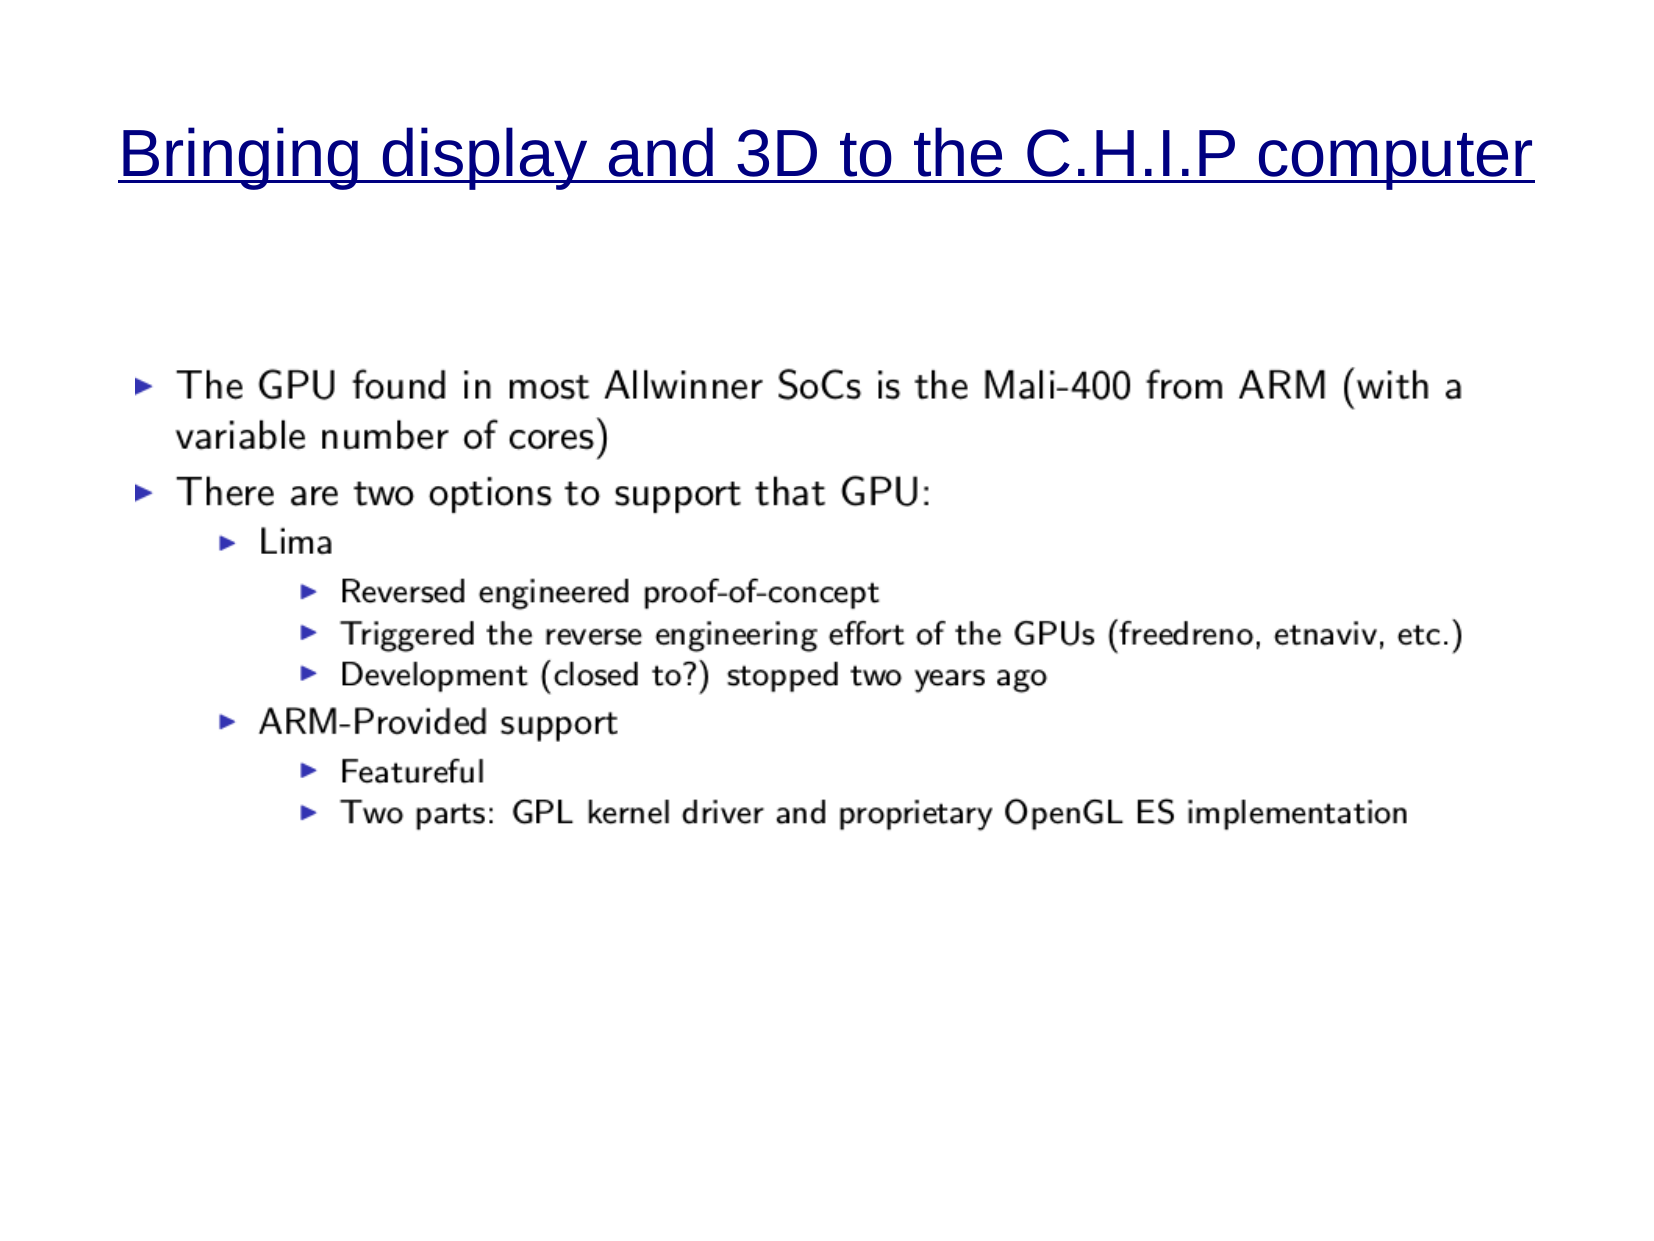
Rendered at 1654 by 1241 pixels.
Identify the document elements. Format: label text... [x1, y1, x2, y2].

picture [135, 344, 1496, 883]
title Bringing display and 3D to the C.H.I.P computer [82, 49, 1571, 257]
